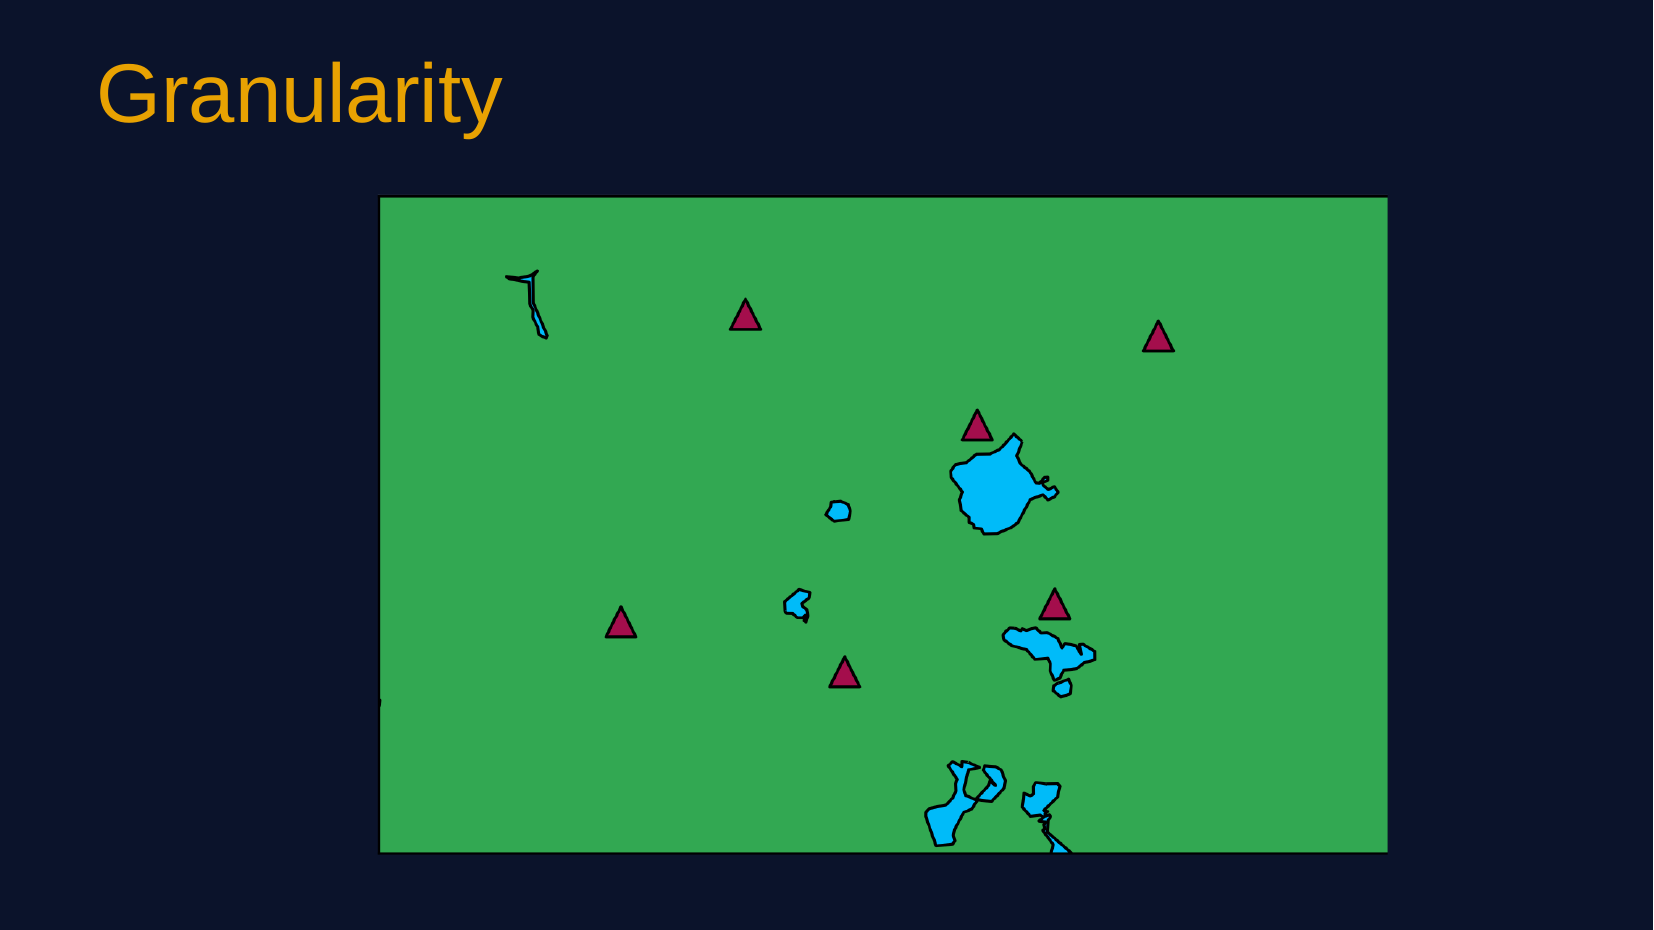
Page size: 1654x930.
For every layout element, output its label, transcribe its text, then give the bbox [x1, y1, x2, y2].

picture [375, 187, 1388, 863]
title Granularity [96, 37, 585, 151]
